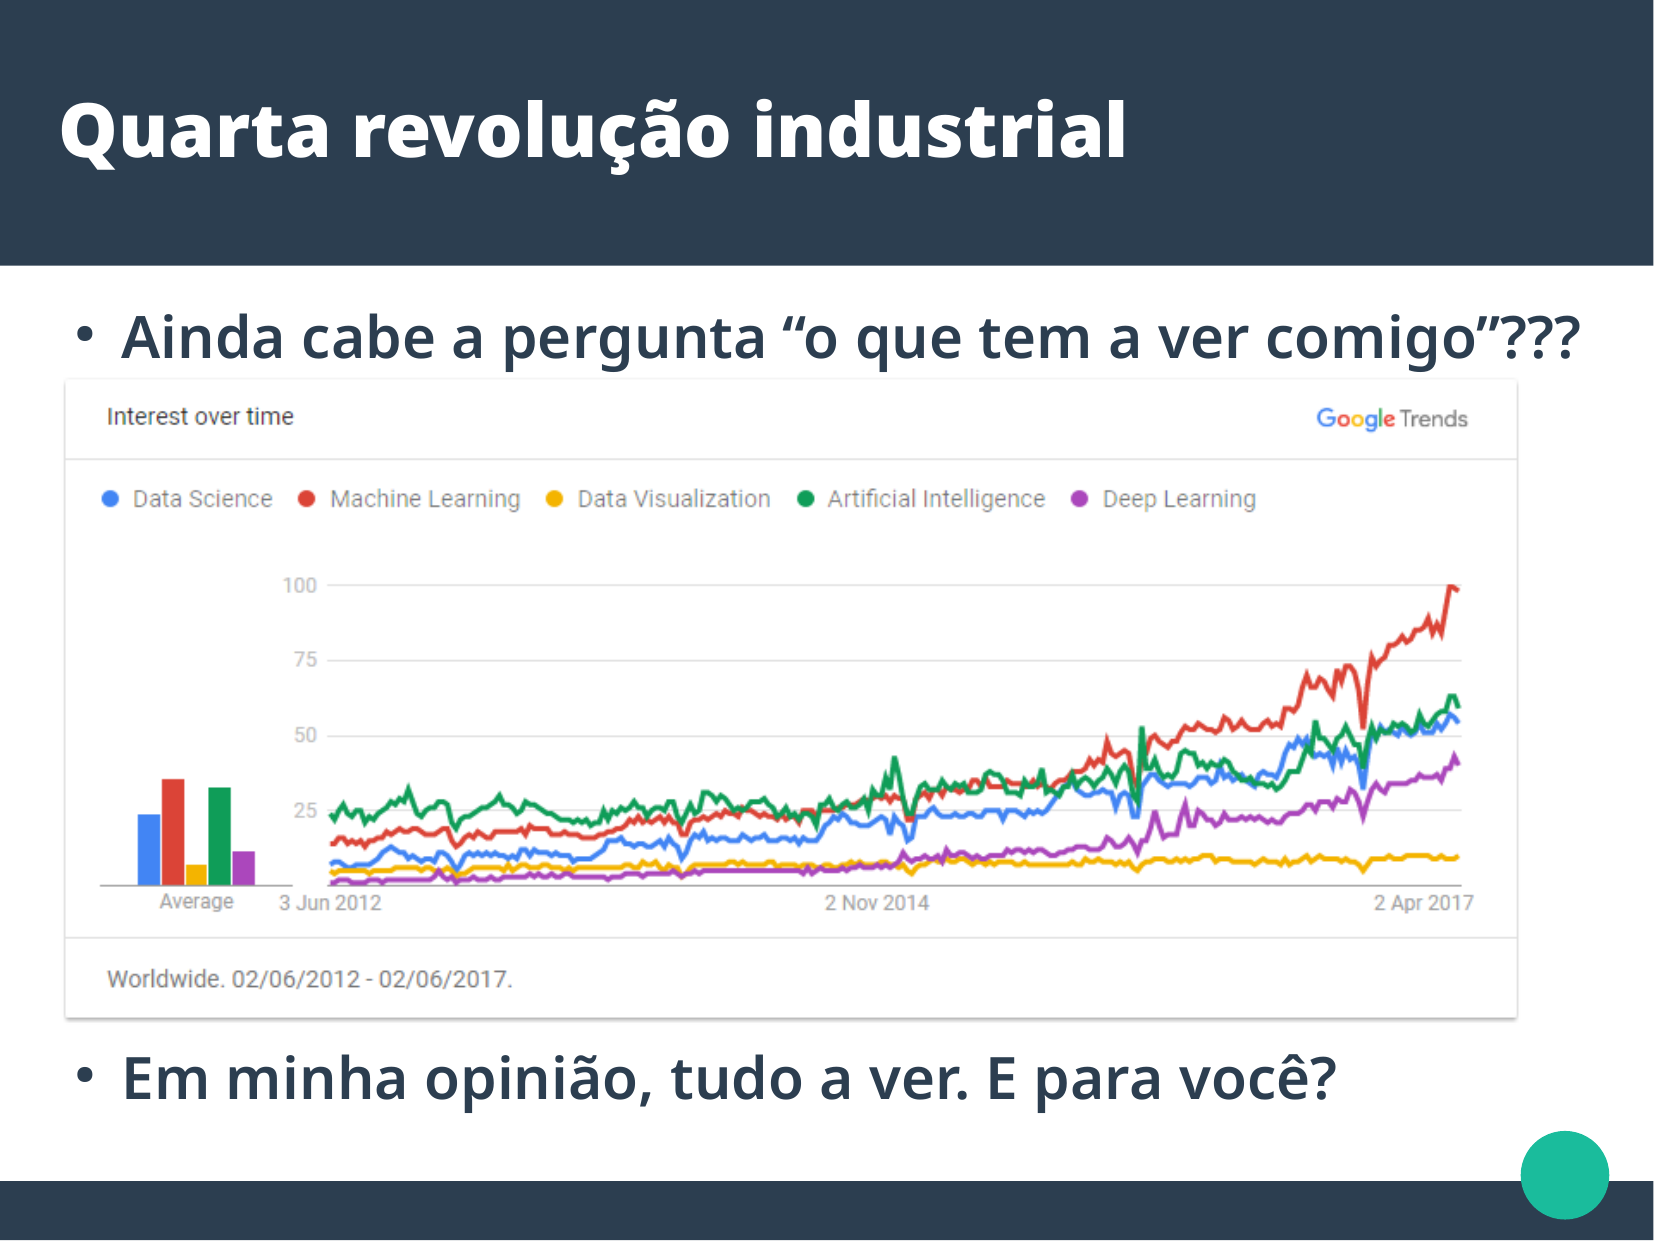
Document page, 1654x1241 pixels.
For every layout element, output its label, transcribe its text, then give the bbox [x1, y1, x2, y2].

list Ainda cabe a pergunta “o que tem a ver comigo”??? Em minha opinião, tudo a ver. E para você? [59, 295, 1595, 1152]
title Quarta revolução industrial [59, 49, 1595, 207]
